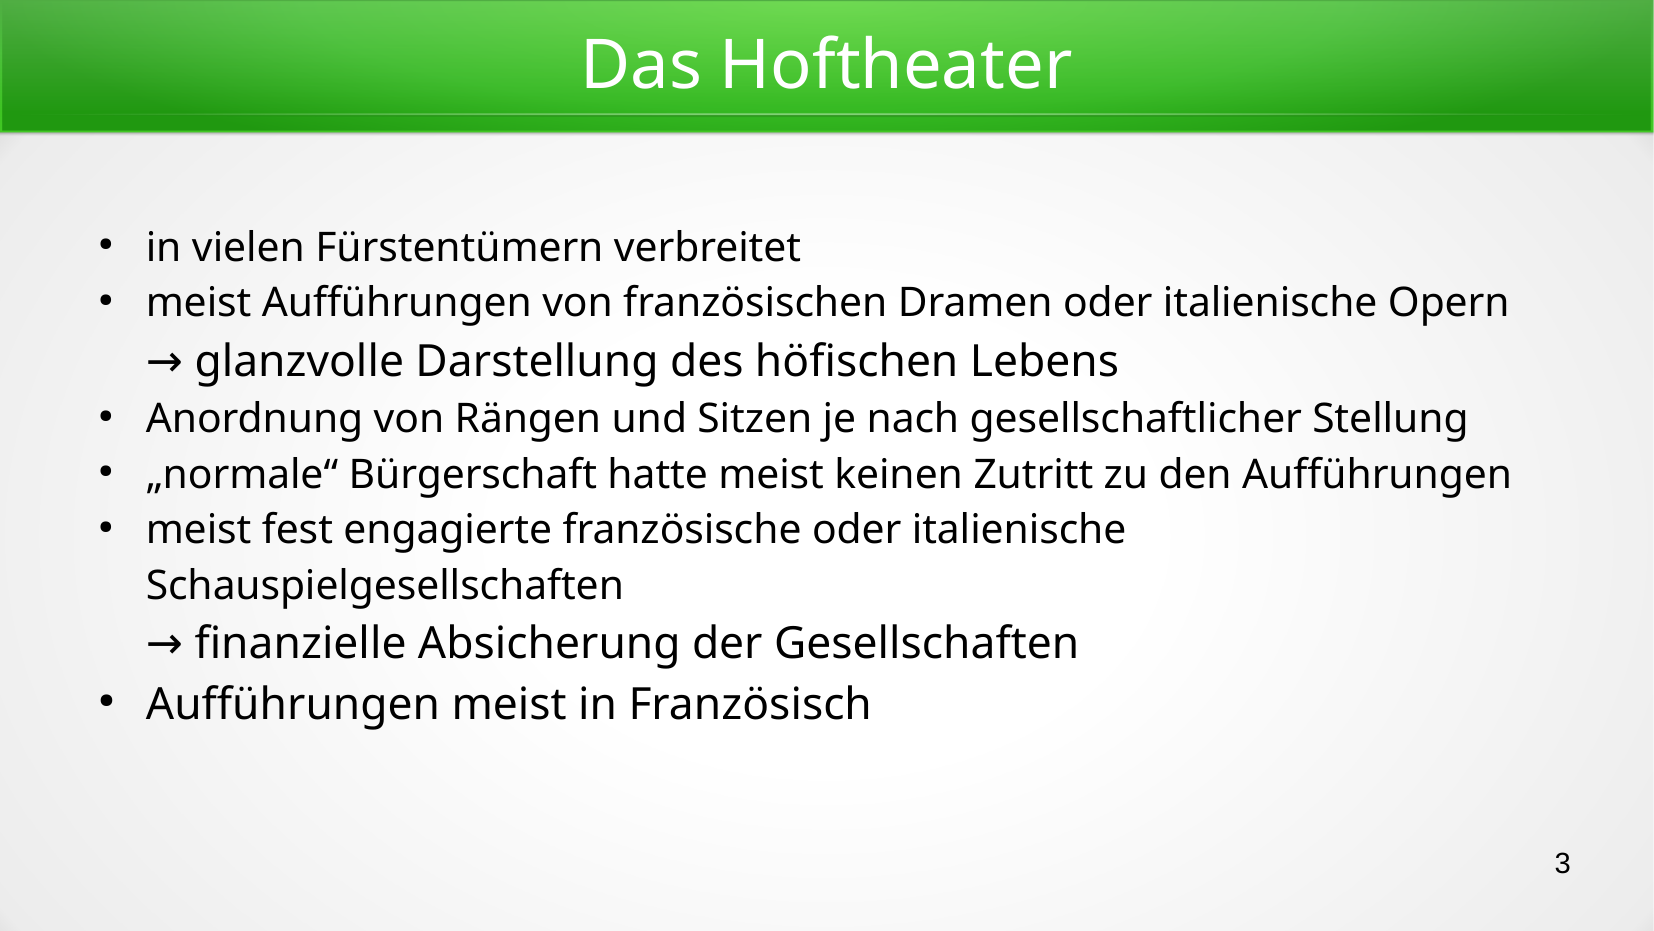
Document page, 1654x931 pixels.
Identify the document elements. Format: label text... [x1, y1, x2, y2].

list in vielen Fürstentümern verbreitet meist Aufführungen von französischen Dramen oder italienische Opern → glanzvolle Darstellung des höfischen Lebens Anordnung von Rängen und Sitzen je nach gesellschaftlicher Stellung „normale“ Bürgerschaft hatte meist keinen Zutritt zu den Aufführungen meist fest engagierte französische oder italienische Schauspielgesellschaften → finanzielle Absicherung der Gesellschaften Aufführungen meist in Französisch [82, 217, 1571, 815]
picture [0, 0, 1654, 931]
title Das Hoftheater [82, 8, 1571, 116]
